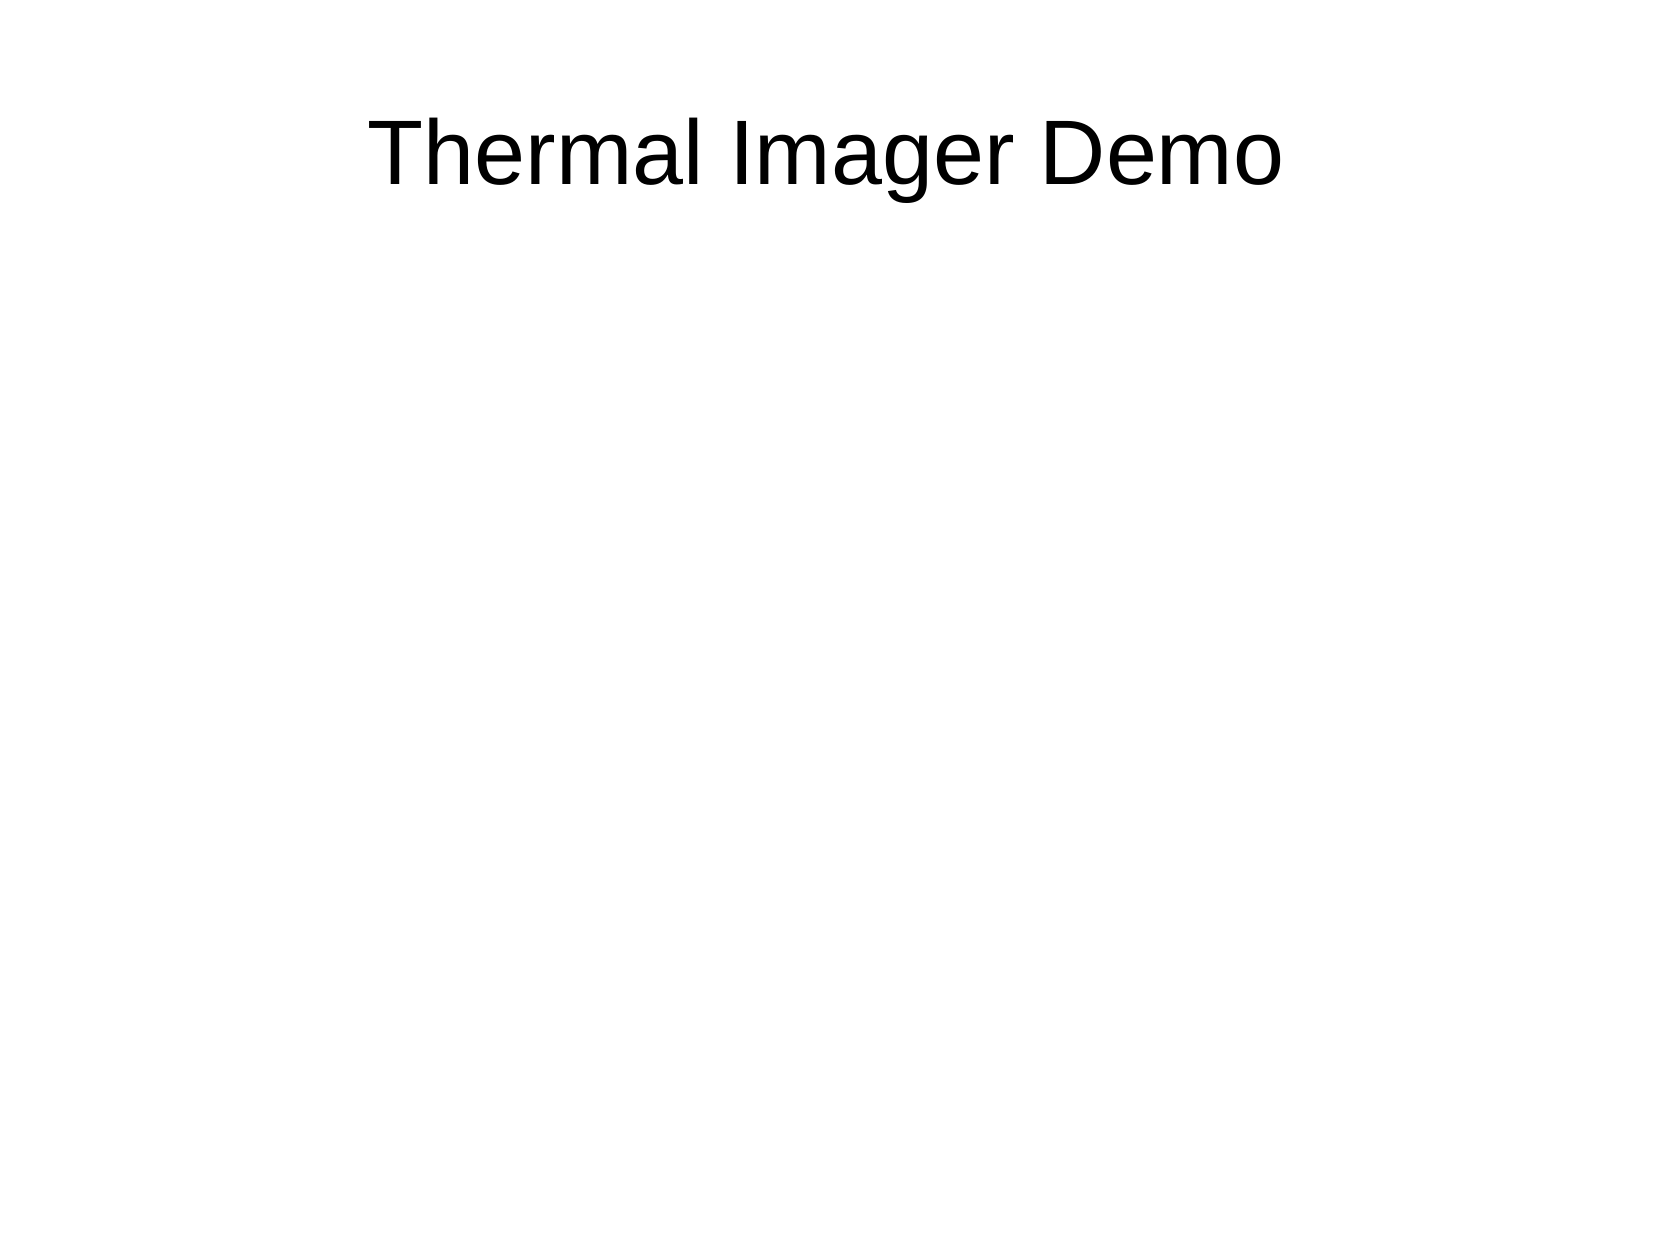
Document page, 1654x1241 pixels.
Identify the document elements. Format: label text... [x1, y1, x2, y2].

title Thermal Imager Demo [82, 49, 1571, 257]
